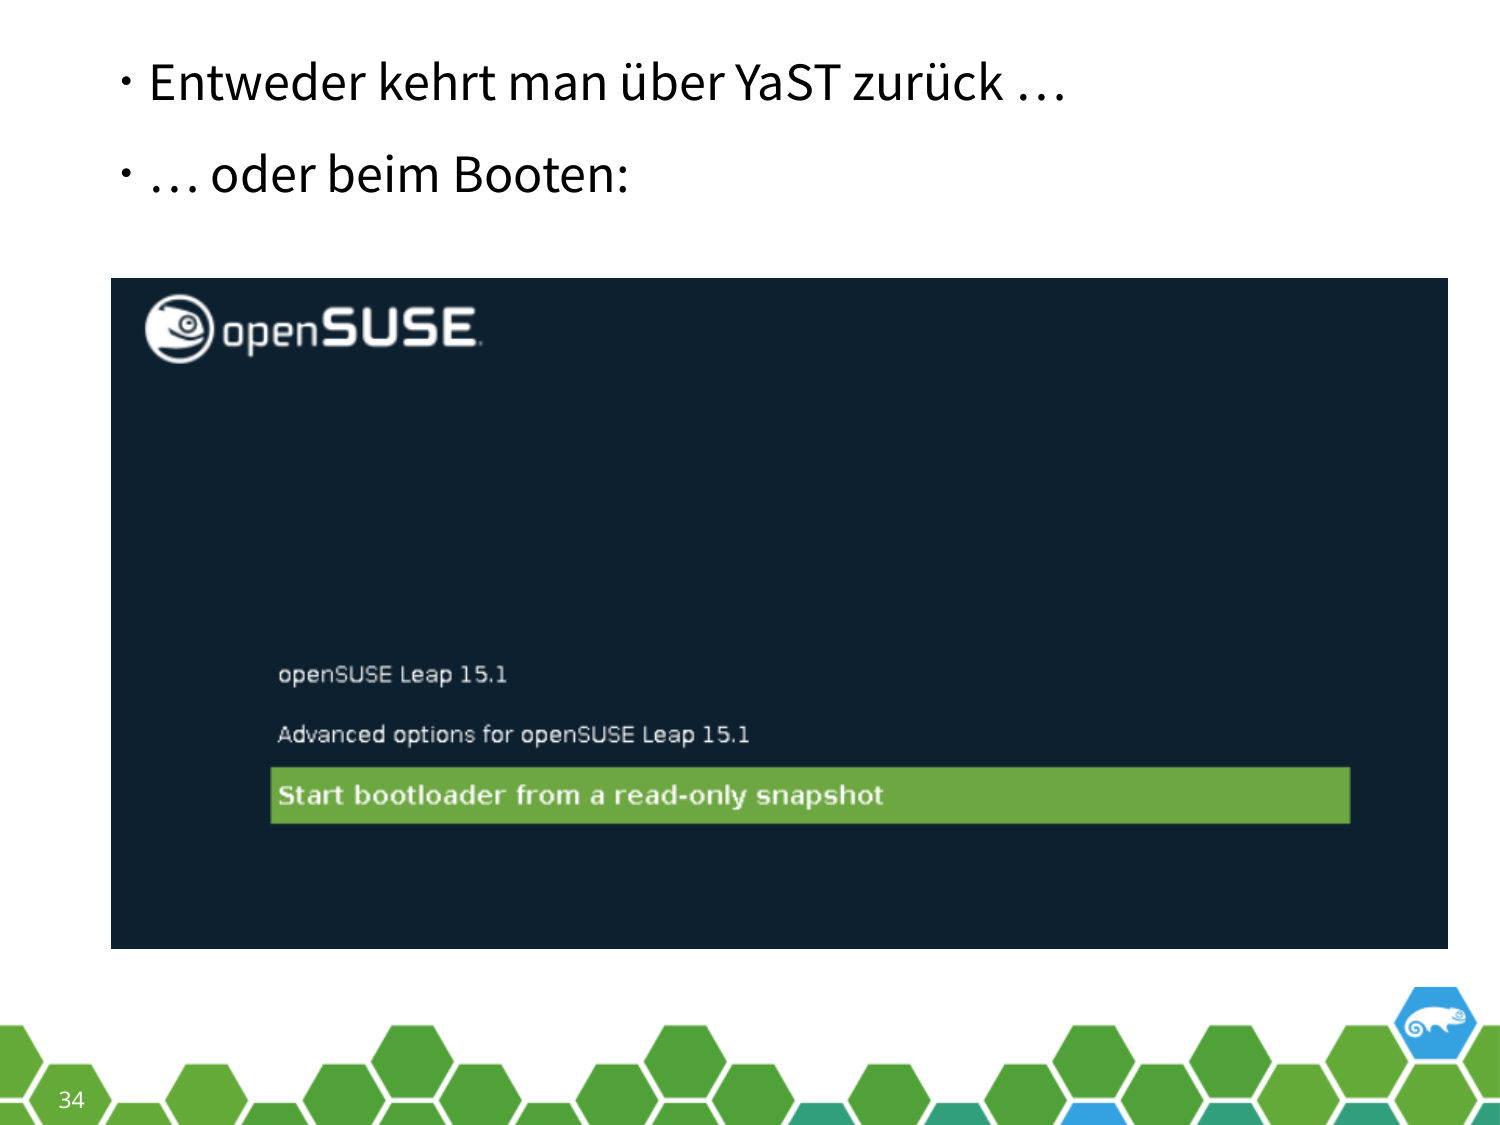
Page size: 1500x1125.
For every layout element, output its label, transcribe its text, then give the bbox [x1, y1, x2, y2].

list Entweder kehrt man über YaST zurück … … oder beim Booten: [120, 47, 1365, 700]
picture [111, 278, 1448, 949]
picture [0, 987, 1500, 1125]
